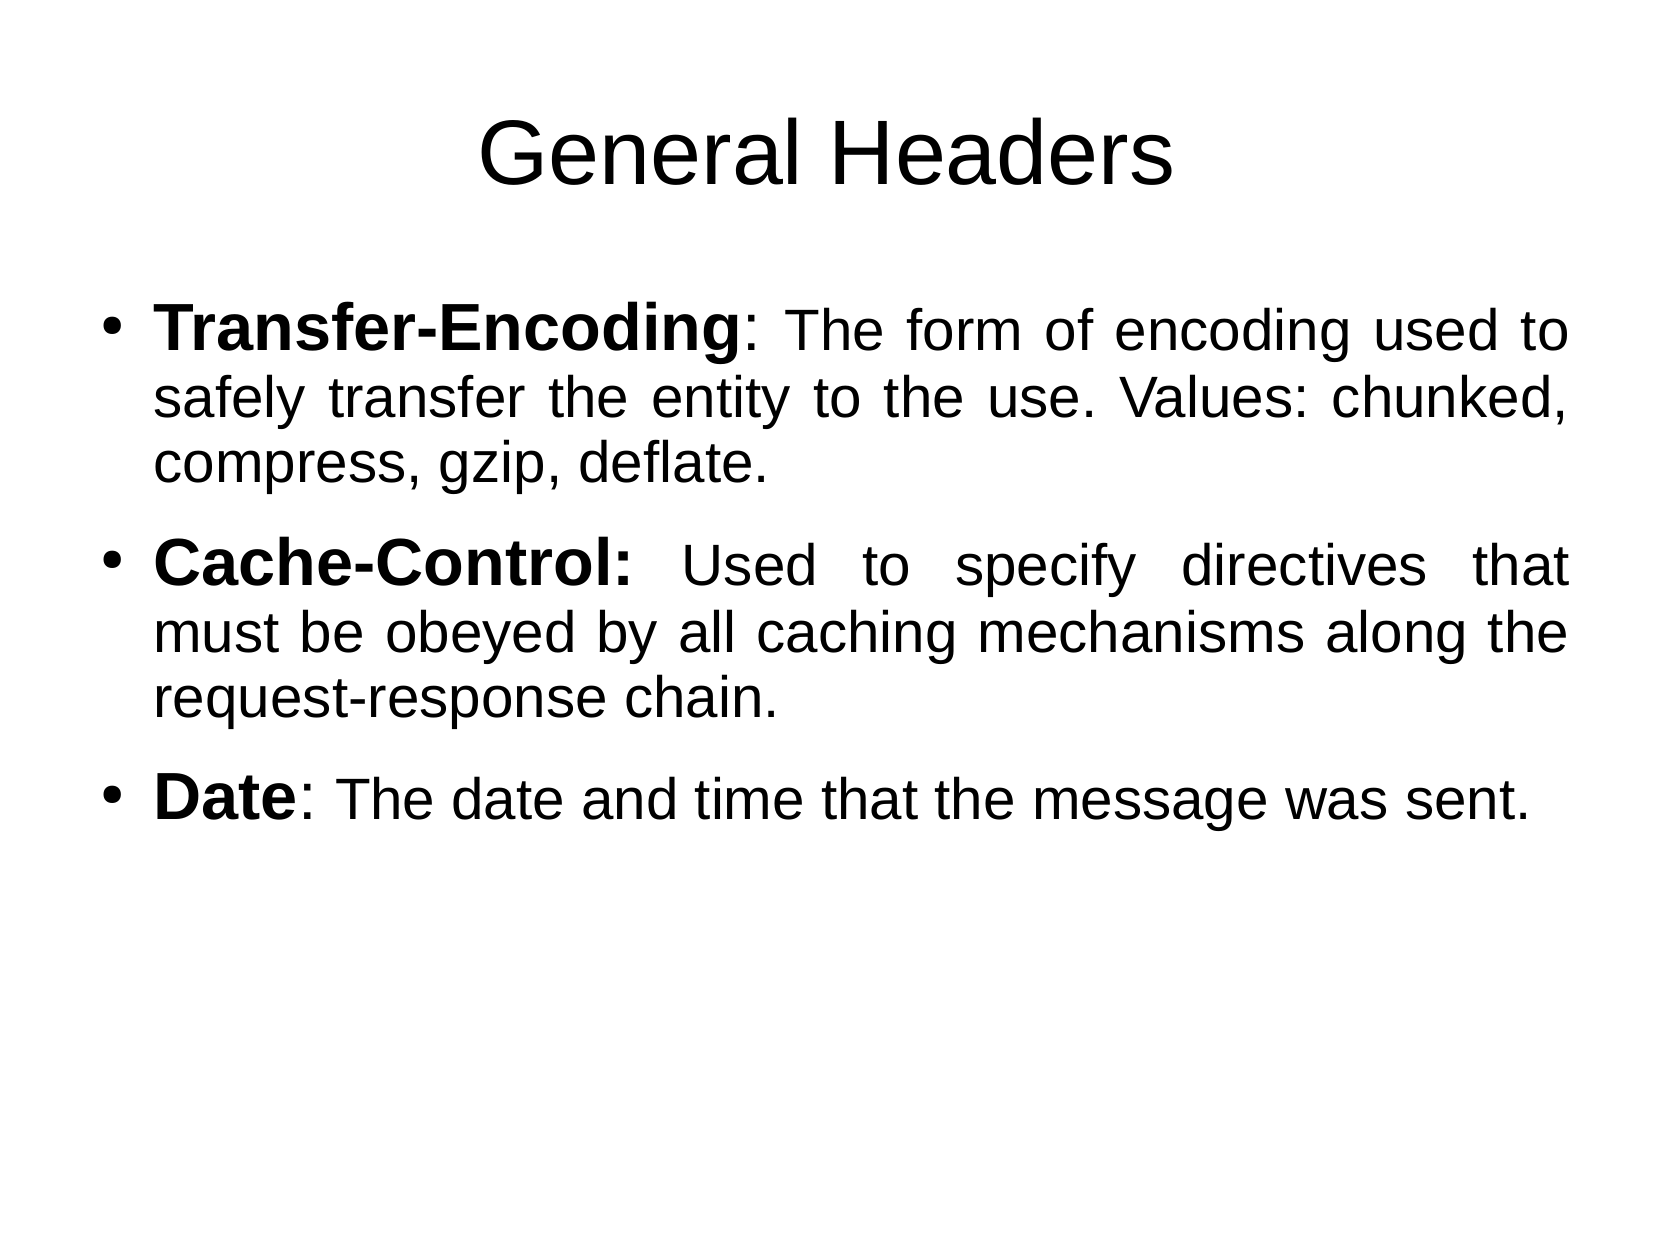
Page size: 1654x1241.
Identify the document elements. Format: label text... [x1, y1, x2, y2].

list Transfer-Encoding: The form of encoding used to safely transfer the entity to the use. Values: chunked, compress, gzip, deflate. Cache-Control: Used to specify directives that must be obeyed by all caching mechanisms along the request-response chain. Date: The date and time that the message was sent. [82, 290, 1571, 1010]
title General Headers [82, 49, 1571, 257]
